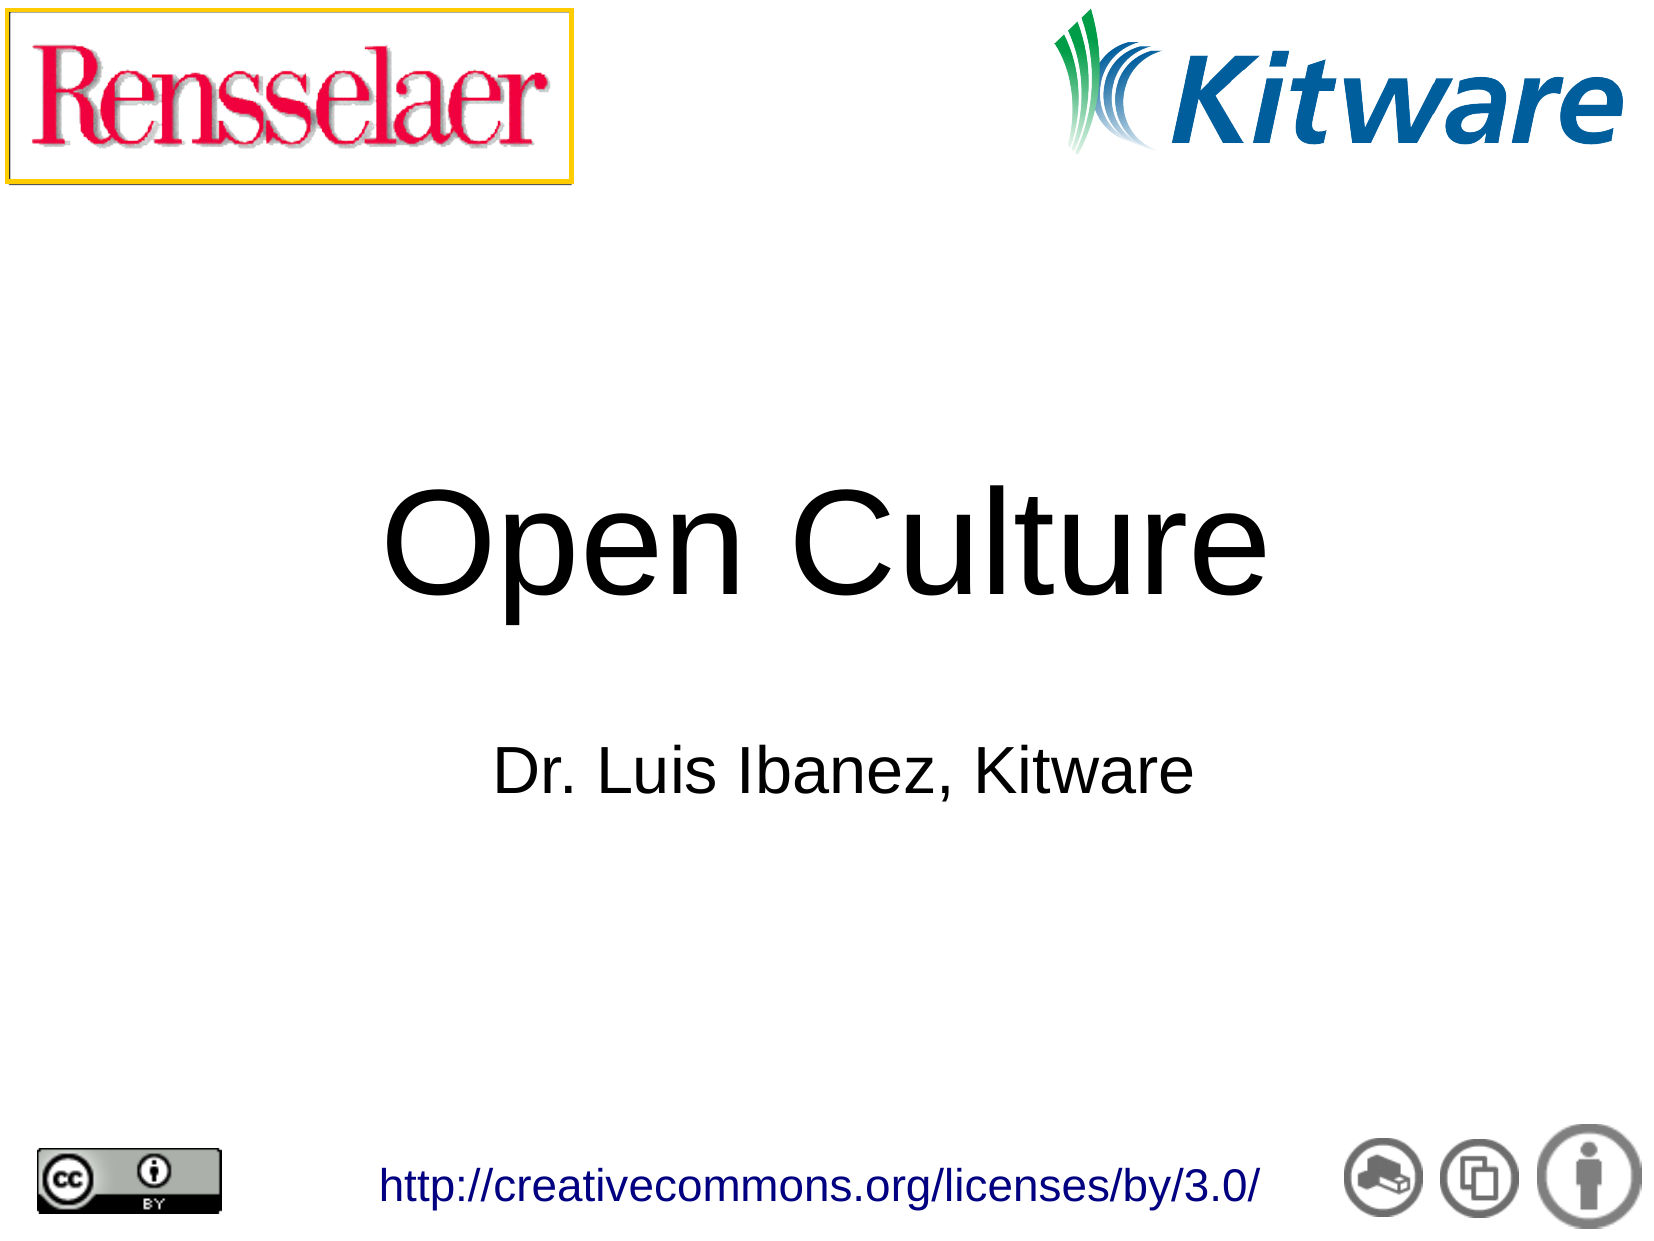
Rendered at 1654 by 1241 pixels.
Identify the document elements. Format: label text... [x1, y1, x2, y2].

picture [9, 12, 569, 179]
picture [1344, 1138, 1423, 1217]
picture [1537, 1124, 1642, 1230]
picture [37, 1148, 222, 1214]
subtitle Dr. Luis Ibanez, Kitware [82, 669, 1571, 871]
text_box http://creativecommons.org/licenses/by/3.0/ [337, 1152, 1313, 1219]
picture [1440, 1139, 1519, 1218]
title Open Culture [82, 446, 1571, 639]
picture [1054, 8, 1623, 155]
picture [2, 6, 572, 190]
